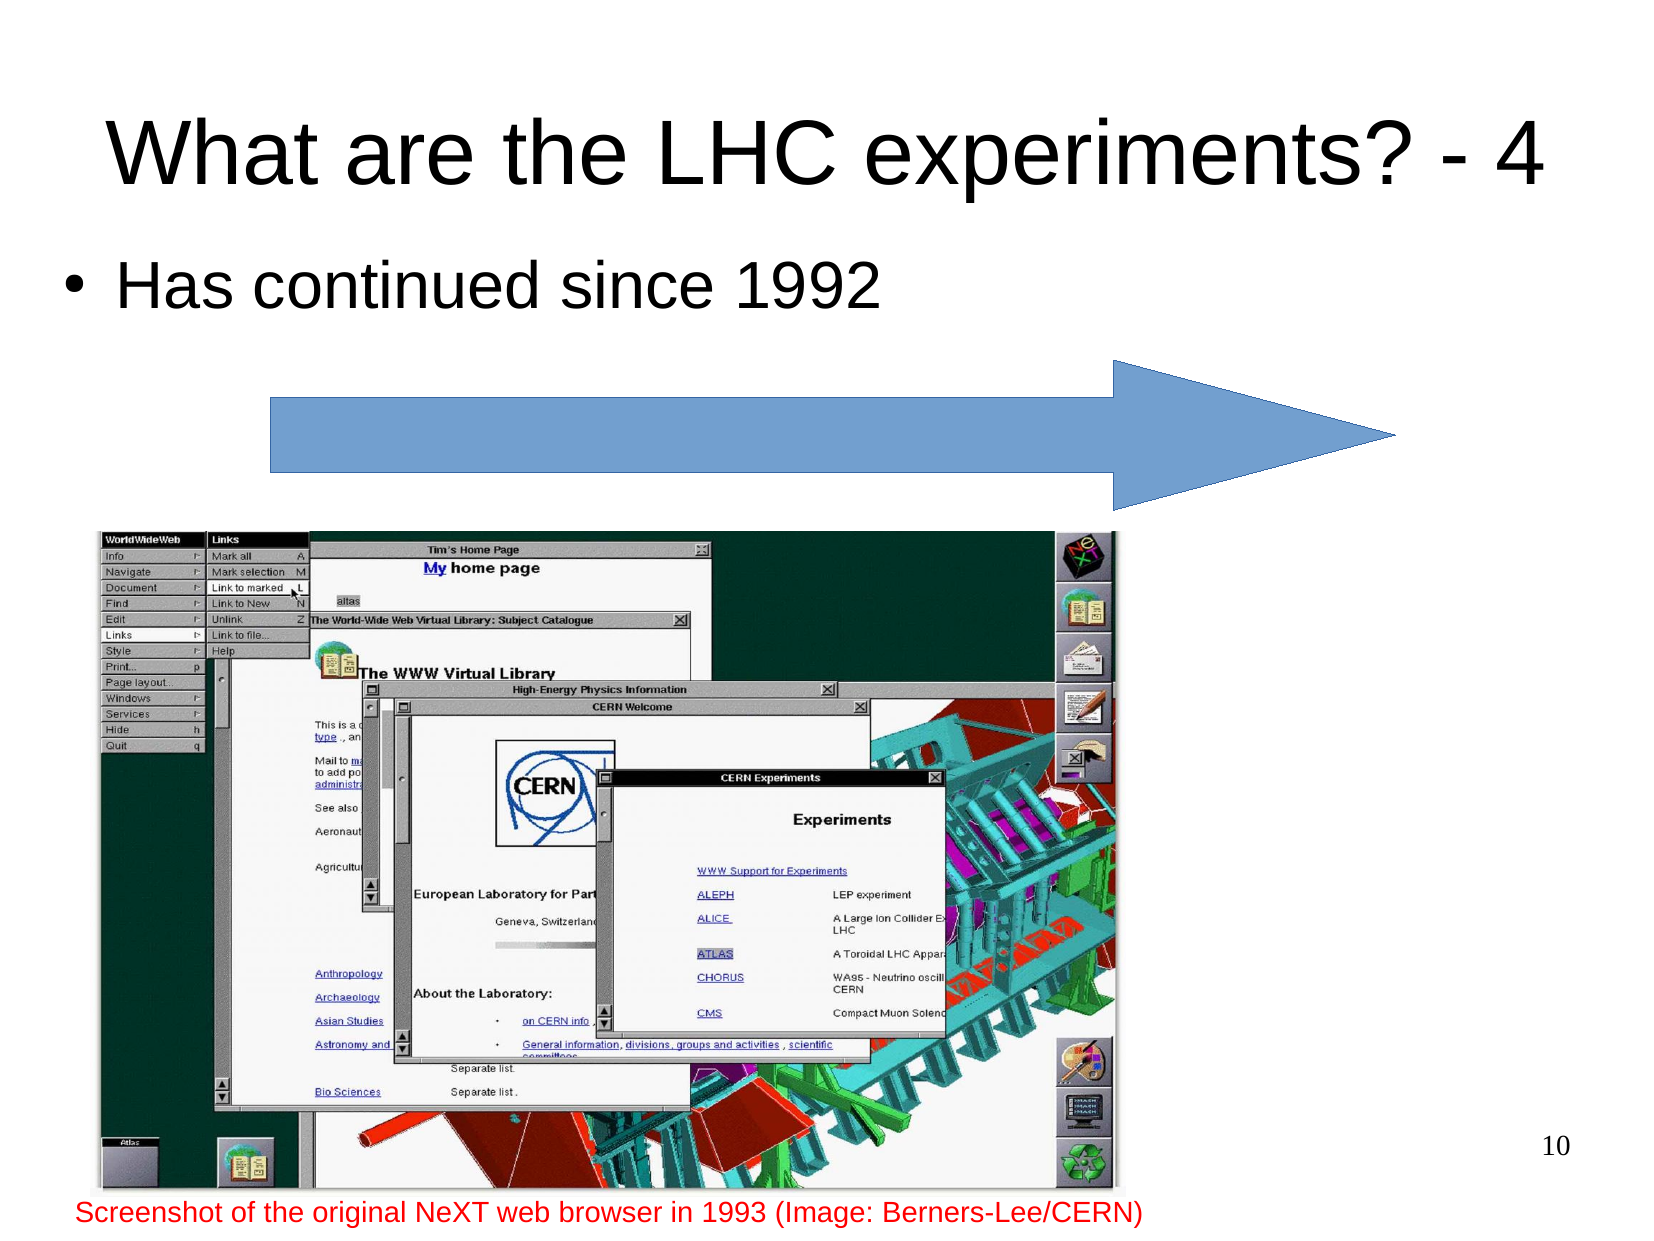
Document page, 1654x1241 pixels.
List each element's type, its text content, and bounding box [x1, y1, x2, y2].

text_box Screenshot of the original NeXT web browser in 1993 (Image: Berners-Lee/CERN) [60, 1188, 1186, 1236]
title What are the LHC experiments? - 4 [82, 49, 1571, 248]
picture [90, 531, 1126, 1188]
text_box [270, 360, 1396, 511]
list Has continued since 1992 [45, 248, 1606, 968]
